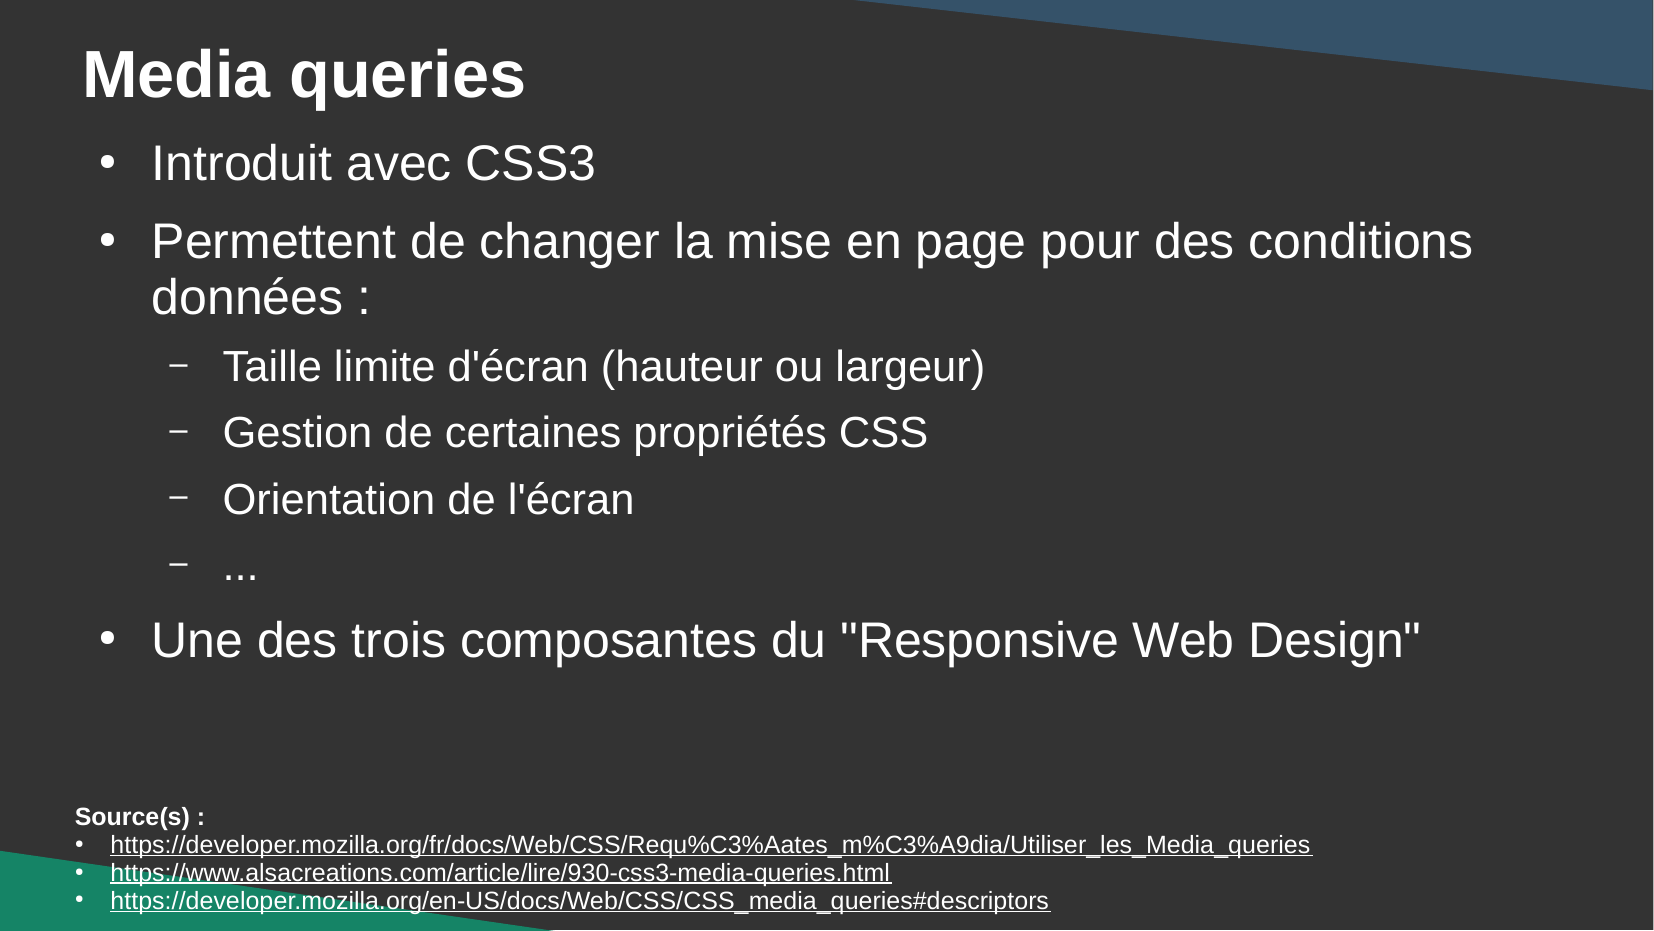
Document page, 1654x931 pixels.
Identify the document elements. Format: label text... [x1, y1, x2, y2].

text_box [0, 850, 555, 931]
list Introduit avec CSS3 Permettent de changer la mise en page pour des conditions données : Taille limite d'écran (hauteur ou largeur) Gestion de certaines propriétés CSS Orientation de l'écran ... Une des trois composantes du "Responsive Web Design" [80, 135, 1642, 768]
text_box [853, 0, 1653, 91]
title Media queries [82, 37, 1571, 122]
text_box Source(s) : https://developer.mozilla.org/fr/docs/Web/CSS/Requ%C3%Aates_m%C3%A9dia/Utiliser_les_Media_queries https://www.alsacreations.com/article/lire/930-css3-media-queries.html https://developer.mozilla.org/en-US/docs/Web/CSS/CSS_media_queries#descriptors [60, 781, 1546, 922]
